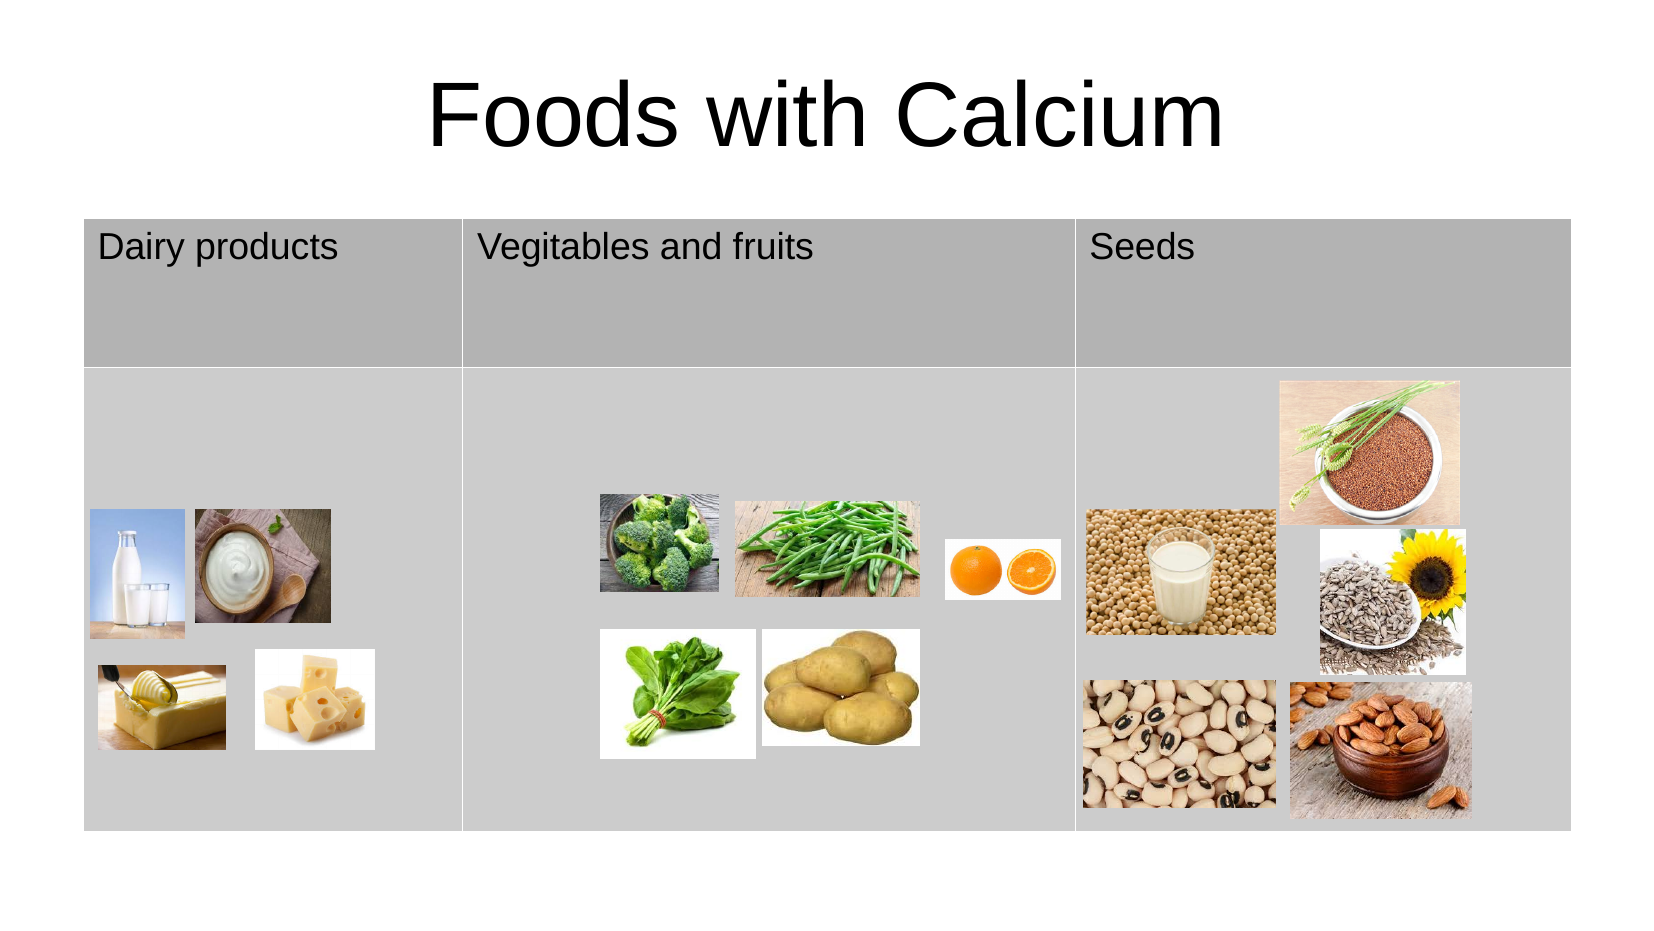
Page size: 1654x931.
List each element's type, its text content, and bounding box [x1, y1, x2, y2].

table_header Seeds [1076, 219, 1571, 367]
table_header Dairy products [84, 219, 462, 367]
picture [1320, 529, 1466, 676]
table_cell [463, 368, 1075, 831]
table_cell [1076, 368, 1571, 831]
title Foods with Calcium [82, 37, 1571, 193]
picture [1086, 509, 1276, 635]
table_header Vegitables and fruits [463, 219, 1075, 367]
picture [762, 629, 920, 746]
table_cell [84, 368, 462, 831]
picture [1083, 680, 1276, 808]
picture [90, 509, 185, 639]
picture [1290, 682, 1472, 819]
picture [600, 494, 719, 592]
picture [945, 539, 1061, 601]
picture [195, 509, 331, 623]
picture [1279, 380, 1460, 526]
picture [735, 501, 920, 597]
picture [600, 629, 756, 759]
picture [98, 665, 226, 751]
picture [255, 649, 375, 751]
